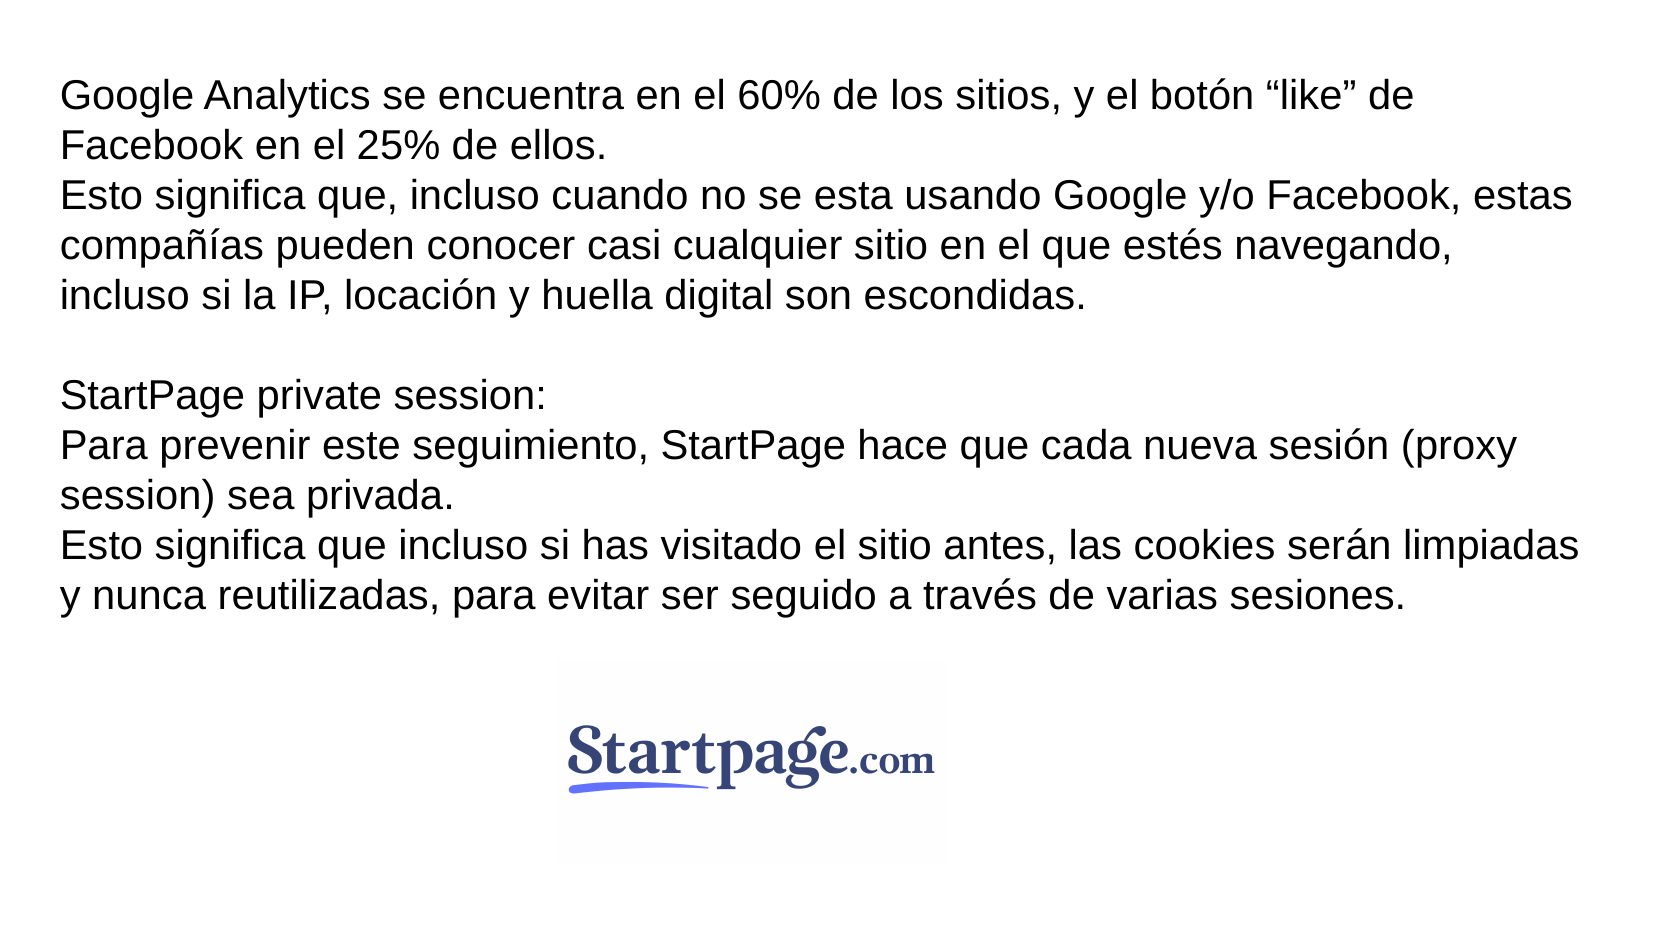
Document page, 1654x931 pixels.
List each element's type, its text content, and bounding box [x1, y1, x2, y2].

picture [556, 659, 946, 864]
text_box Google Analytics se encuentra en el 60% de los sitios, y el botón “like” de Facebook en el 25% de ellos. Esto significa que, incluso cuando no se esta usando Google y/o Facebook, estas compañías pueden conocer casi cualquier sitio en el que estés navegando, incluso si la IP, locación y huella digital son escondidas. StartPage private session: Para prevenir este seguimiento, StartPage hace que cada nueva sesión (proxy session) sea privada. Esto significa que incluso si has visitado el sitio antes, las cookies serán limpiadas y nunca reutilizadas, para evitar ser seguido a través de varias sesiones. [45, 60, 1606, 766]
